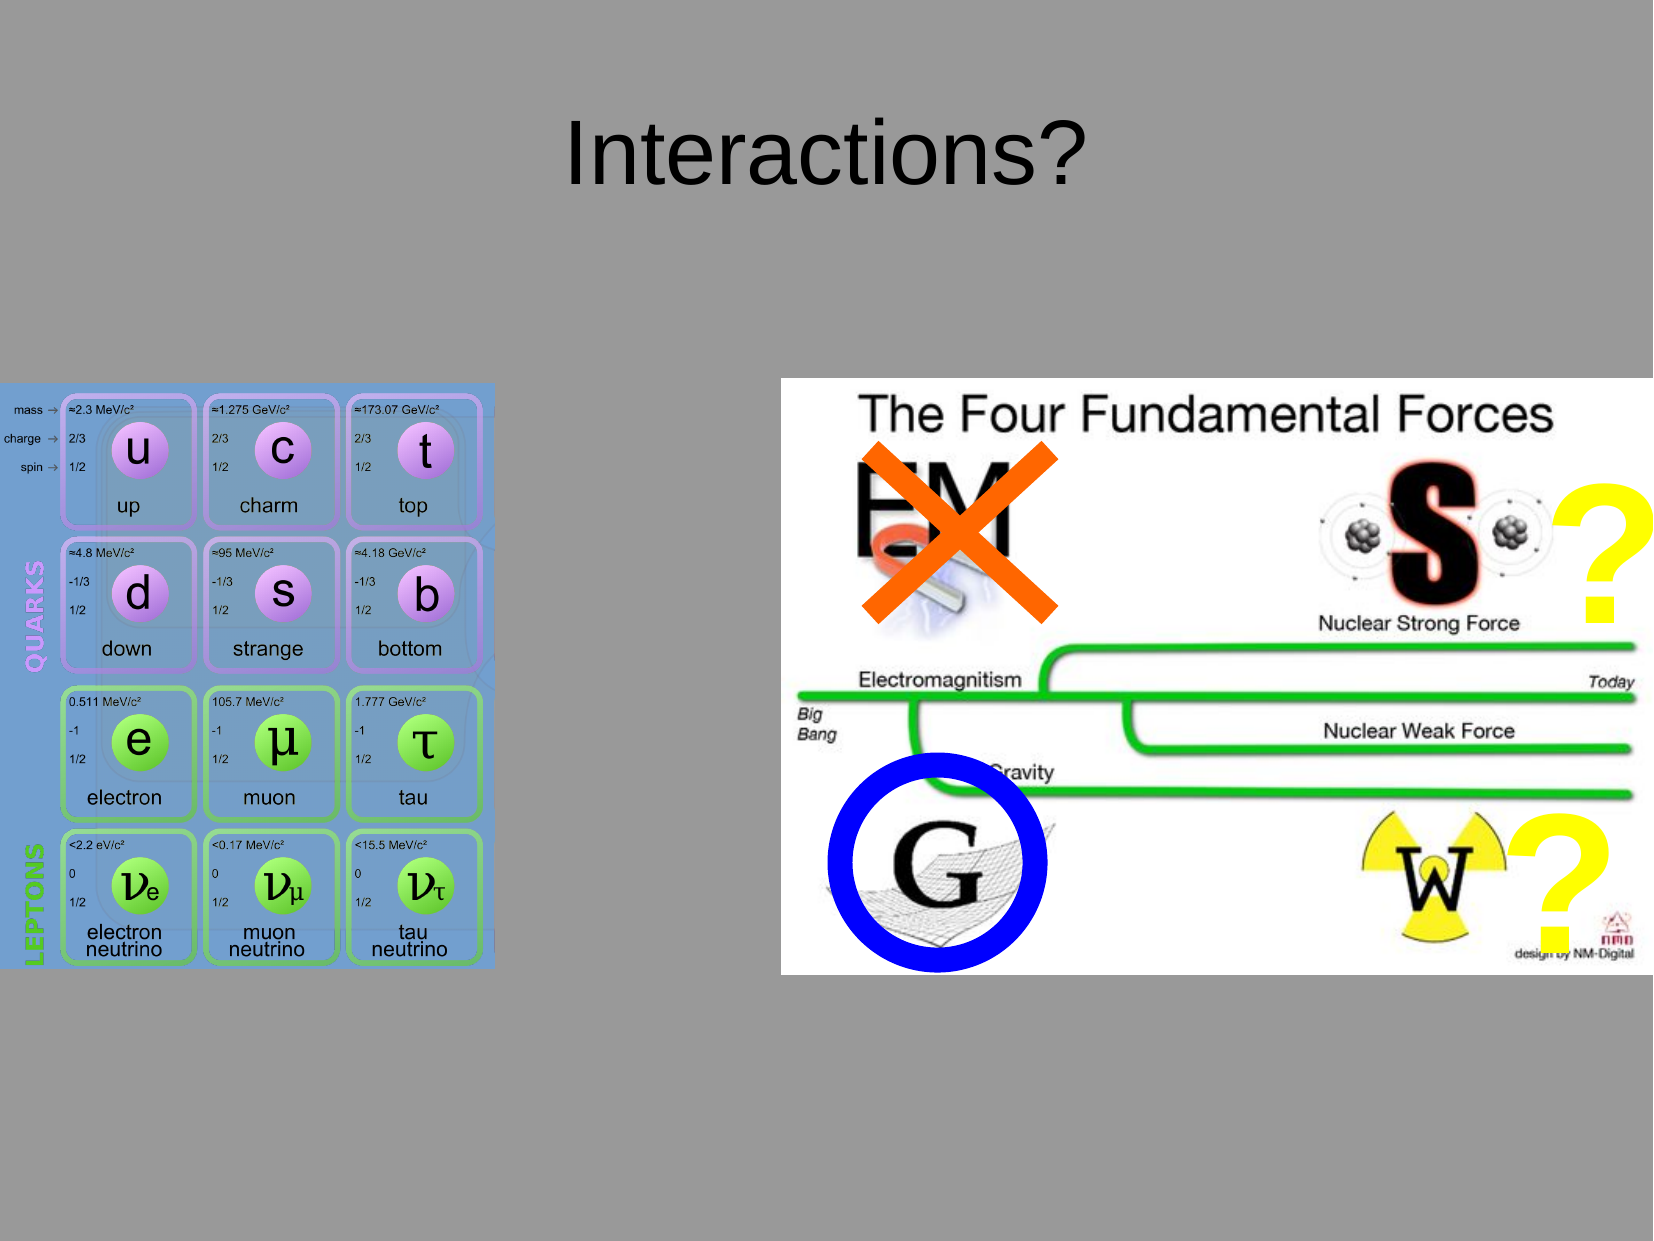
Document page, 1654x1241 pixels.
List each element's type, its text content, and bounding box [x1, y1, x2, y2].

picture [0, 383, 495, 970]
text_box ? [1470, 435, 1653, 674]
picture [781, 378, 1653, 976]
text_box ? [1425, 765, 1653, 1004]
title Interactions? [82, 49, 1571, 257]
